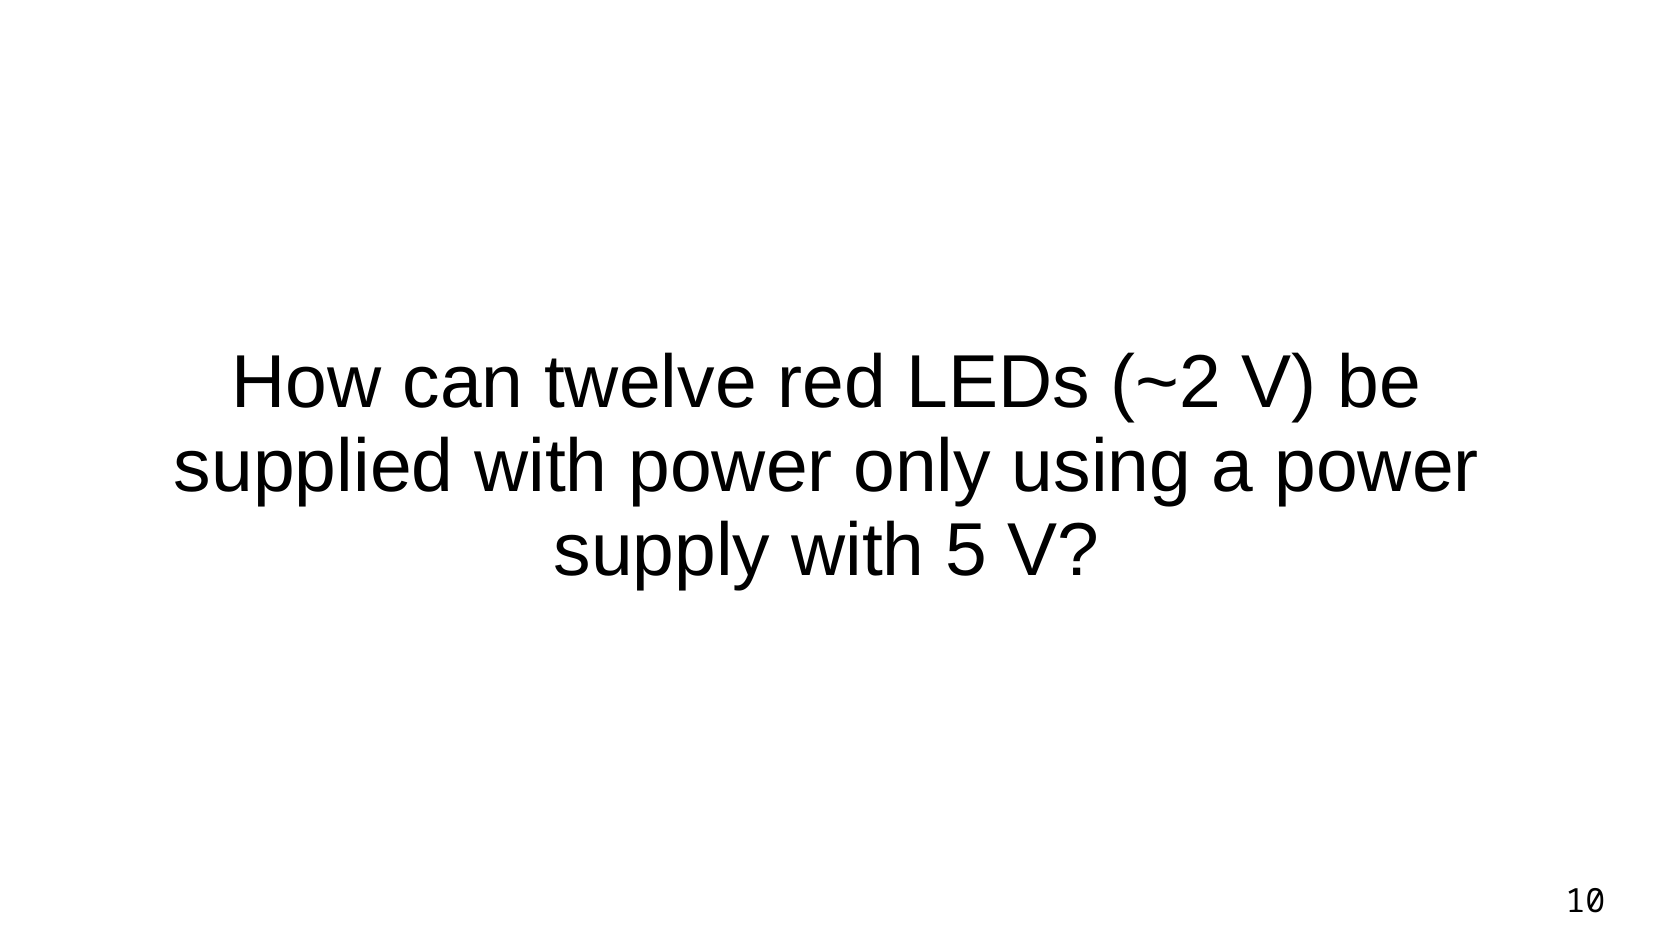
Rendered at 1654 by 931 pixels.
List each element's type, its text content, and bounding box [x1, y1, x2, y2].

list How can twelve red LEDs (~2 V) be supplied with power only using a power supply with 5 V? [82, 90, 1571, 841]
